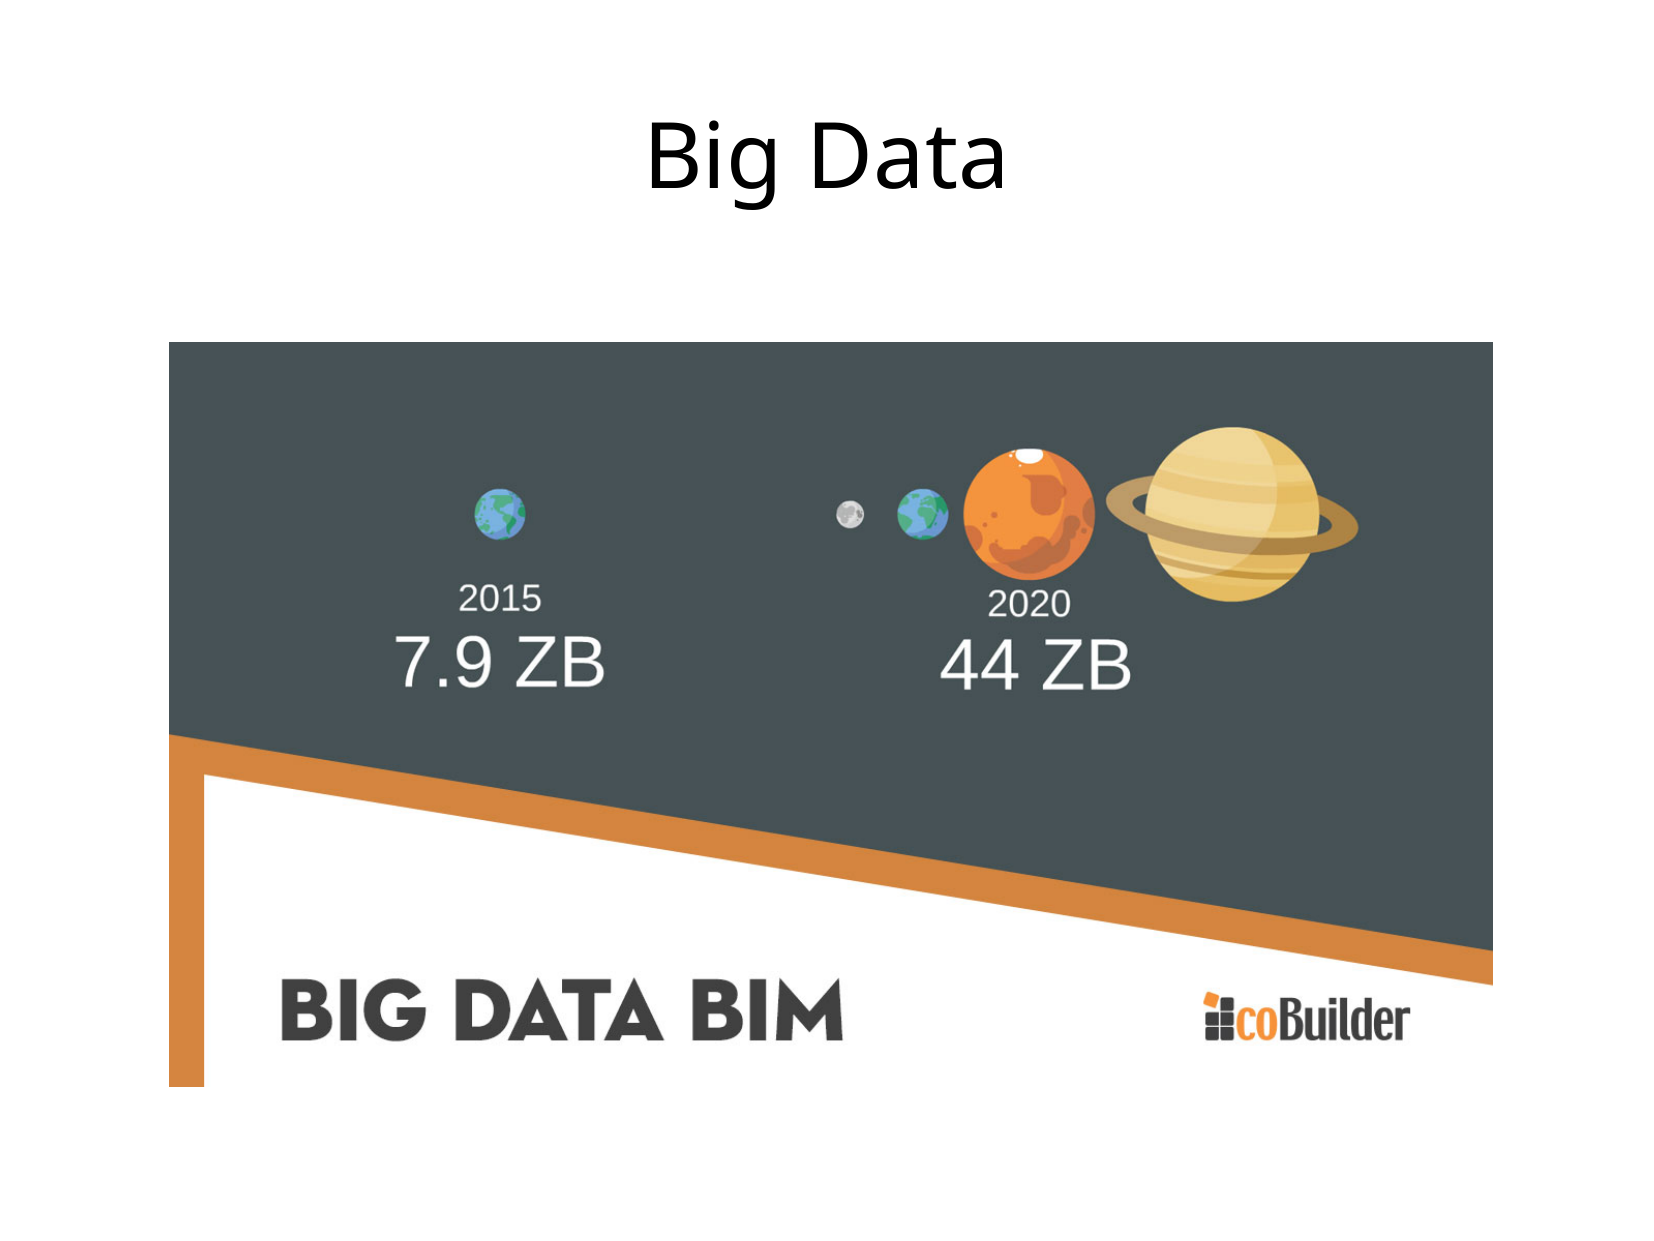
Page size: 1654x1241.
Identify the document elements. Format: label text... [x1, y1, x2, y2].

title Big Data [82, 49, 1571, 257]
picture [169, 342, 1493, 1087]
